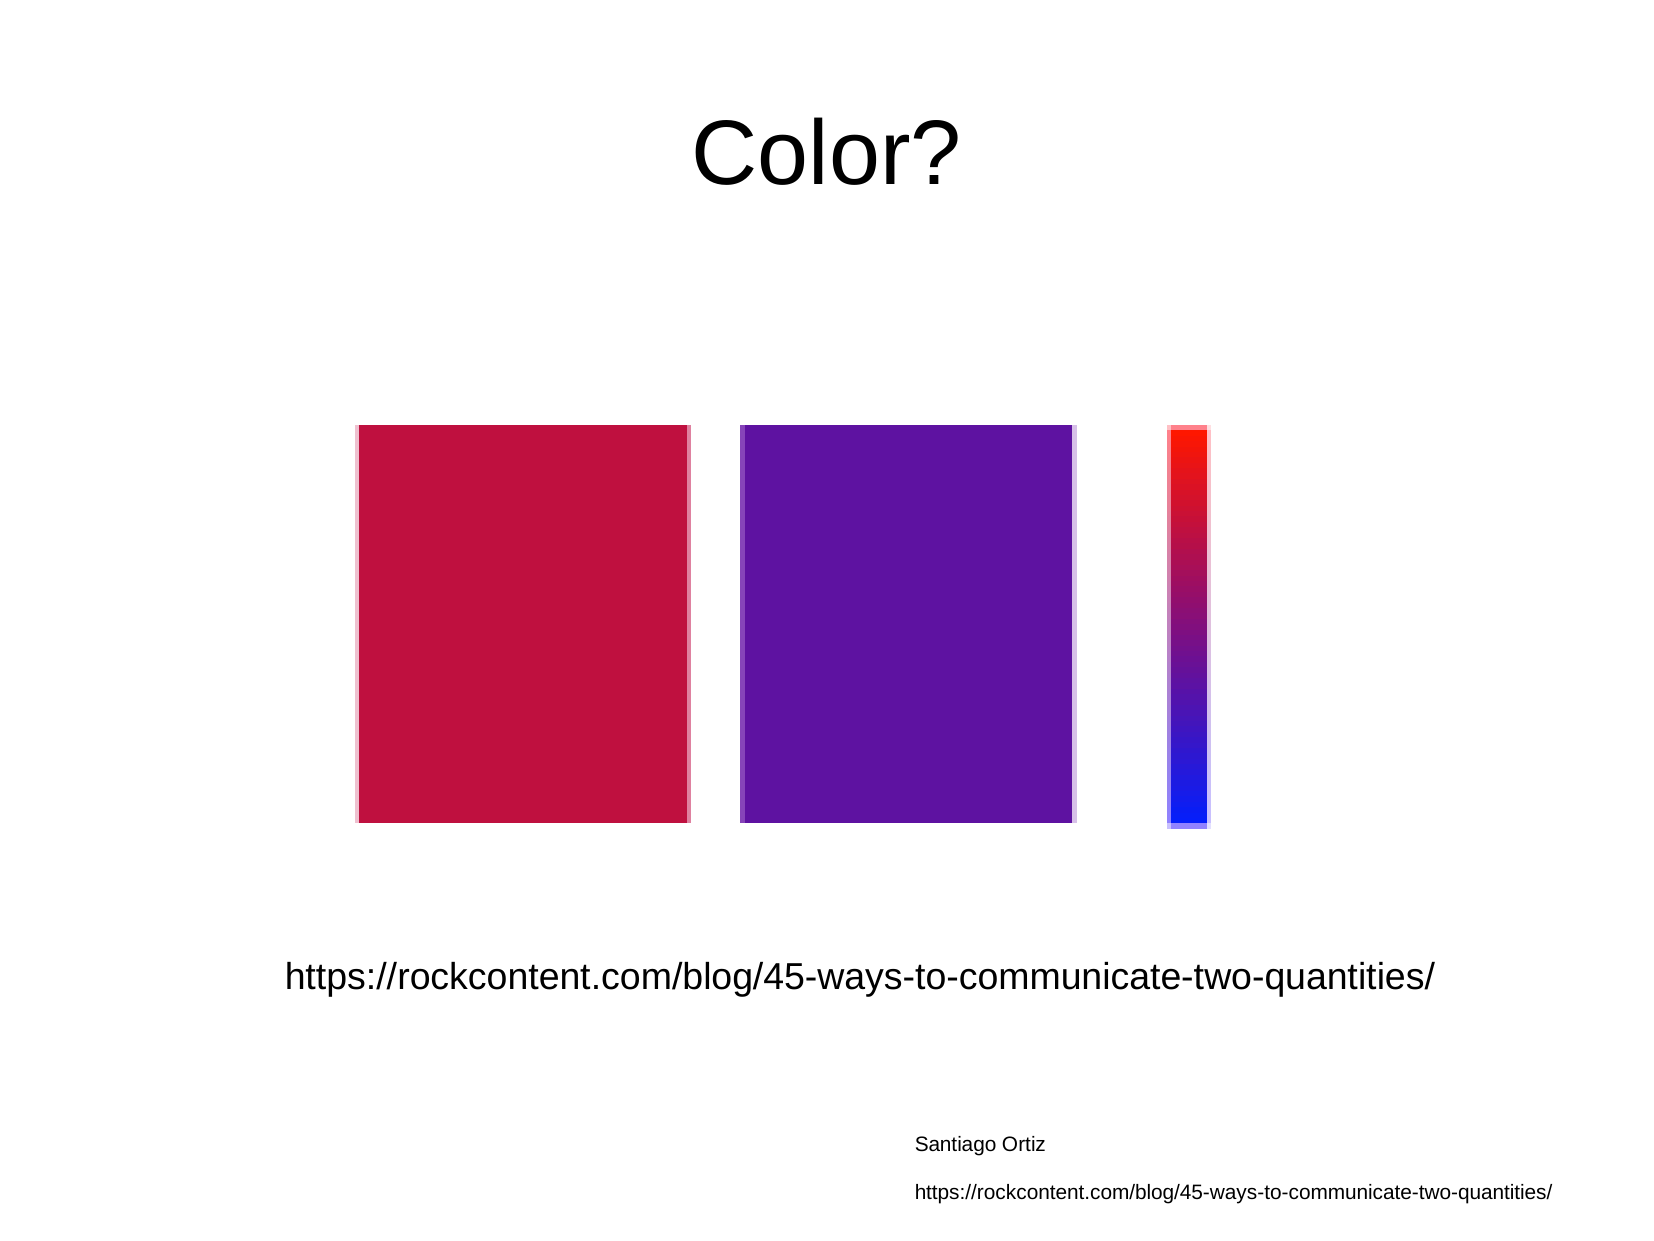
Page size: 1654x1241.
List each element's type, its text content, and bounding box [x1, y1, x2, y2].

picture [225, 194, 1351, 1023]
text_box Santiago Ortiz https://rockcontent.com/blog/45-ways-to-communicate-two-quantities/ [900, 1125, 1654, 1241]
title Color? [82, 49, 1571, 257]
text_box https://rockcontent.com/blog/45-ways-to-communicate-two-quantities/ [270, 948, 1453, 1006]
